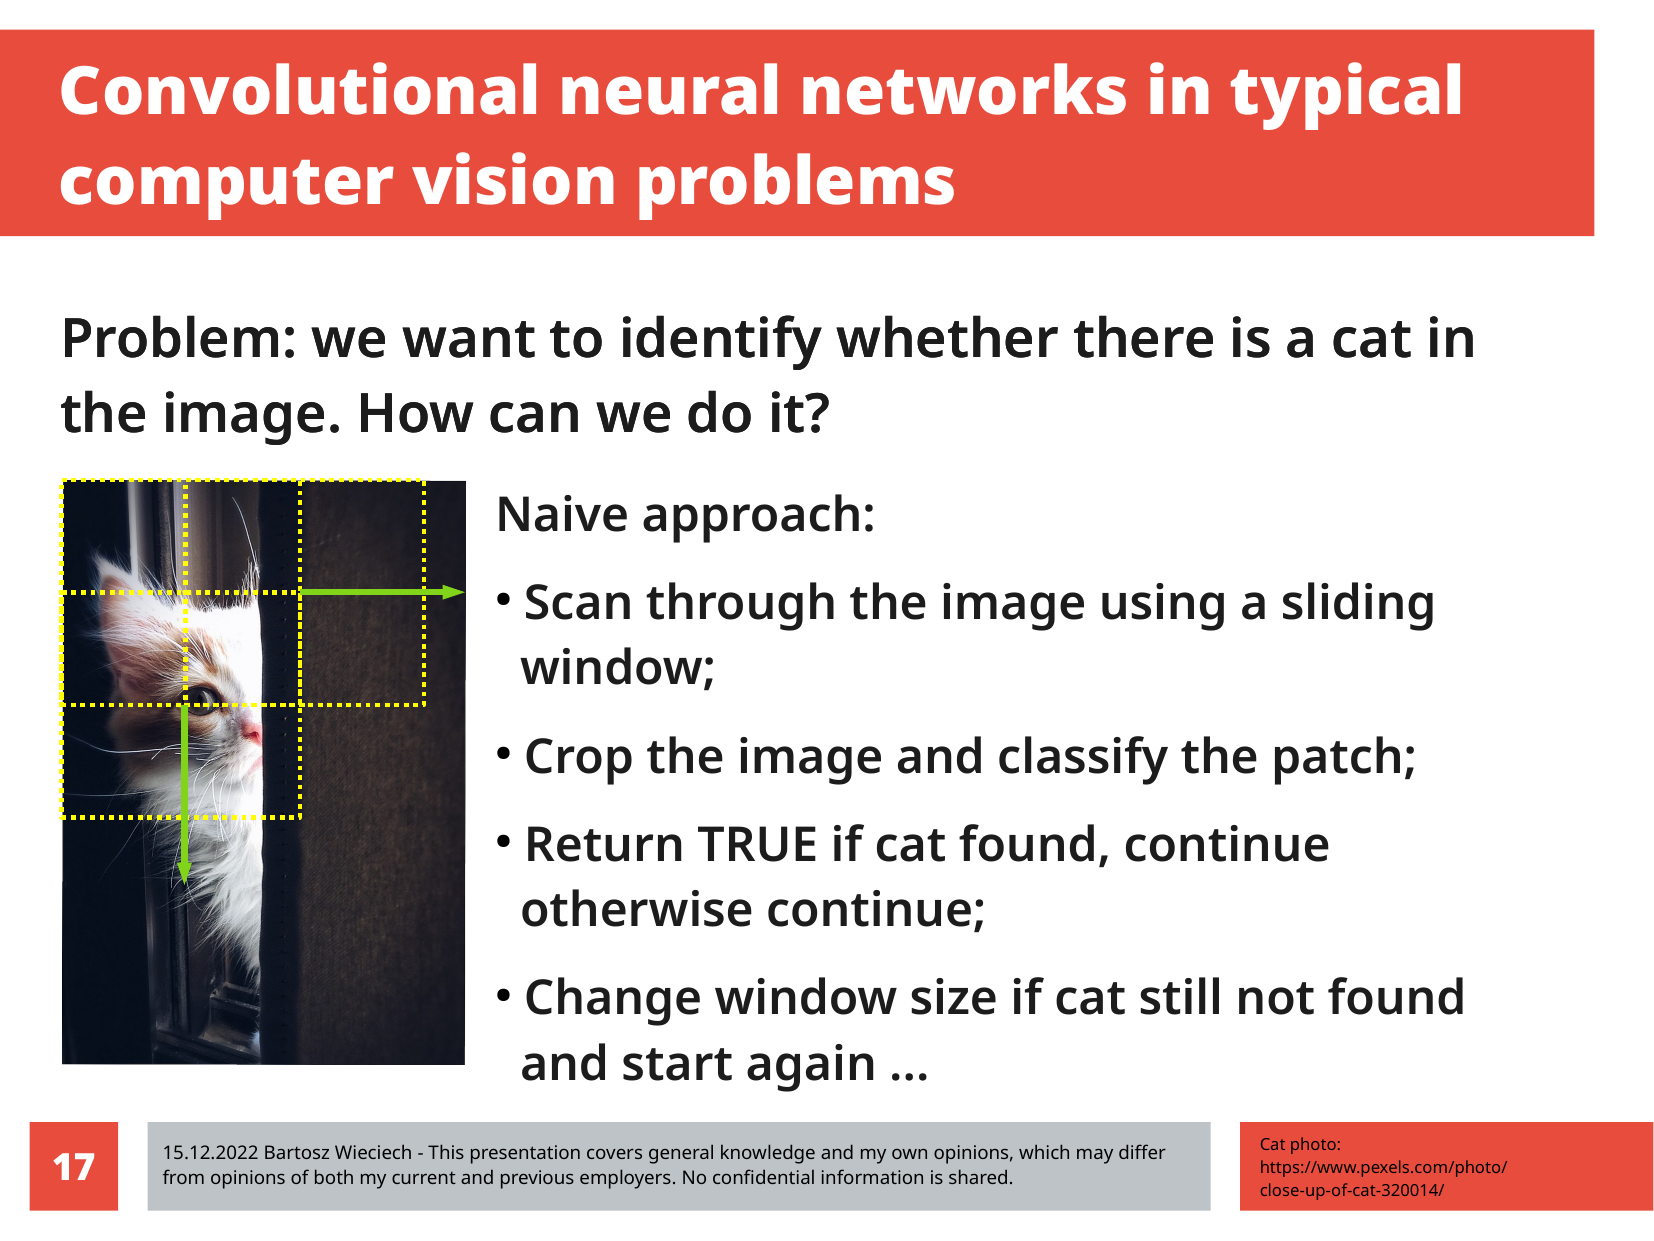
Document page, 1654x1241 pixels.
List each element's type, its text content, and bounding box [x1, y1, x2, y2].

list Problem: we want to identify whether there is a cat in the image. How can we do it? [60, 300, 1566, 921]
title Convolutional neural networks in typical computer vision problems [59, 76, 1595, 225]
picture [61, 921, 465, 1066]
text_box Cat photo: https://www.pexels.com/photo/close-up-of-cat-320014/ [1245, 1125, 1561, 1209]
list Naive approach: Scan through the image using a sliding window; Crop the image and classify the patch; Return TRUE if cat found, continue otherwise continue; Change window size if cat still not found and start again ... [495, 480, 1531, 1101]
